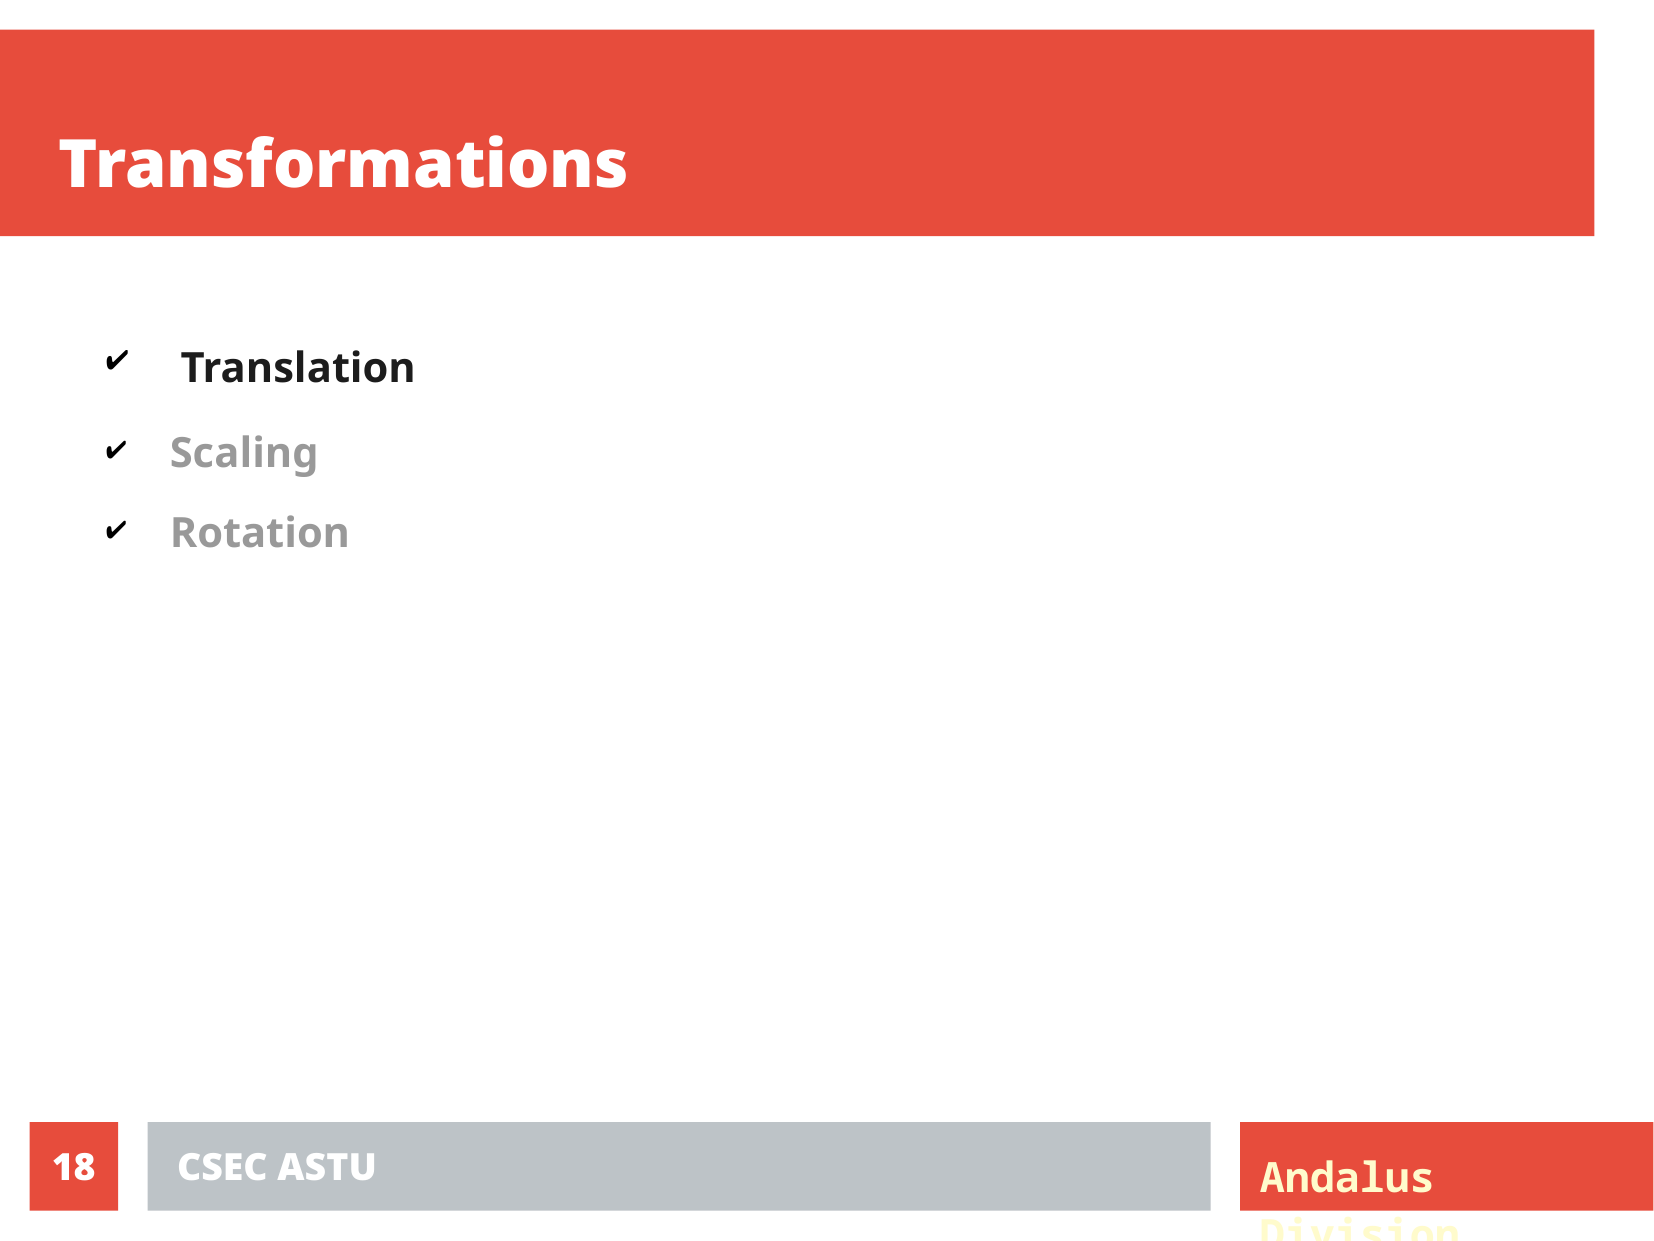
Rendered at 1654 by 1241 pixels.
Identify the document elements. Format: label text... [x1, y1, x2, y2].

text_box Andalus Division [1245, 1140, 1636, 1197]
list Translation Scaling Rotation [59, 324, 1565, 1093]
title Transformations [59, 59, 1595, 207]
